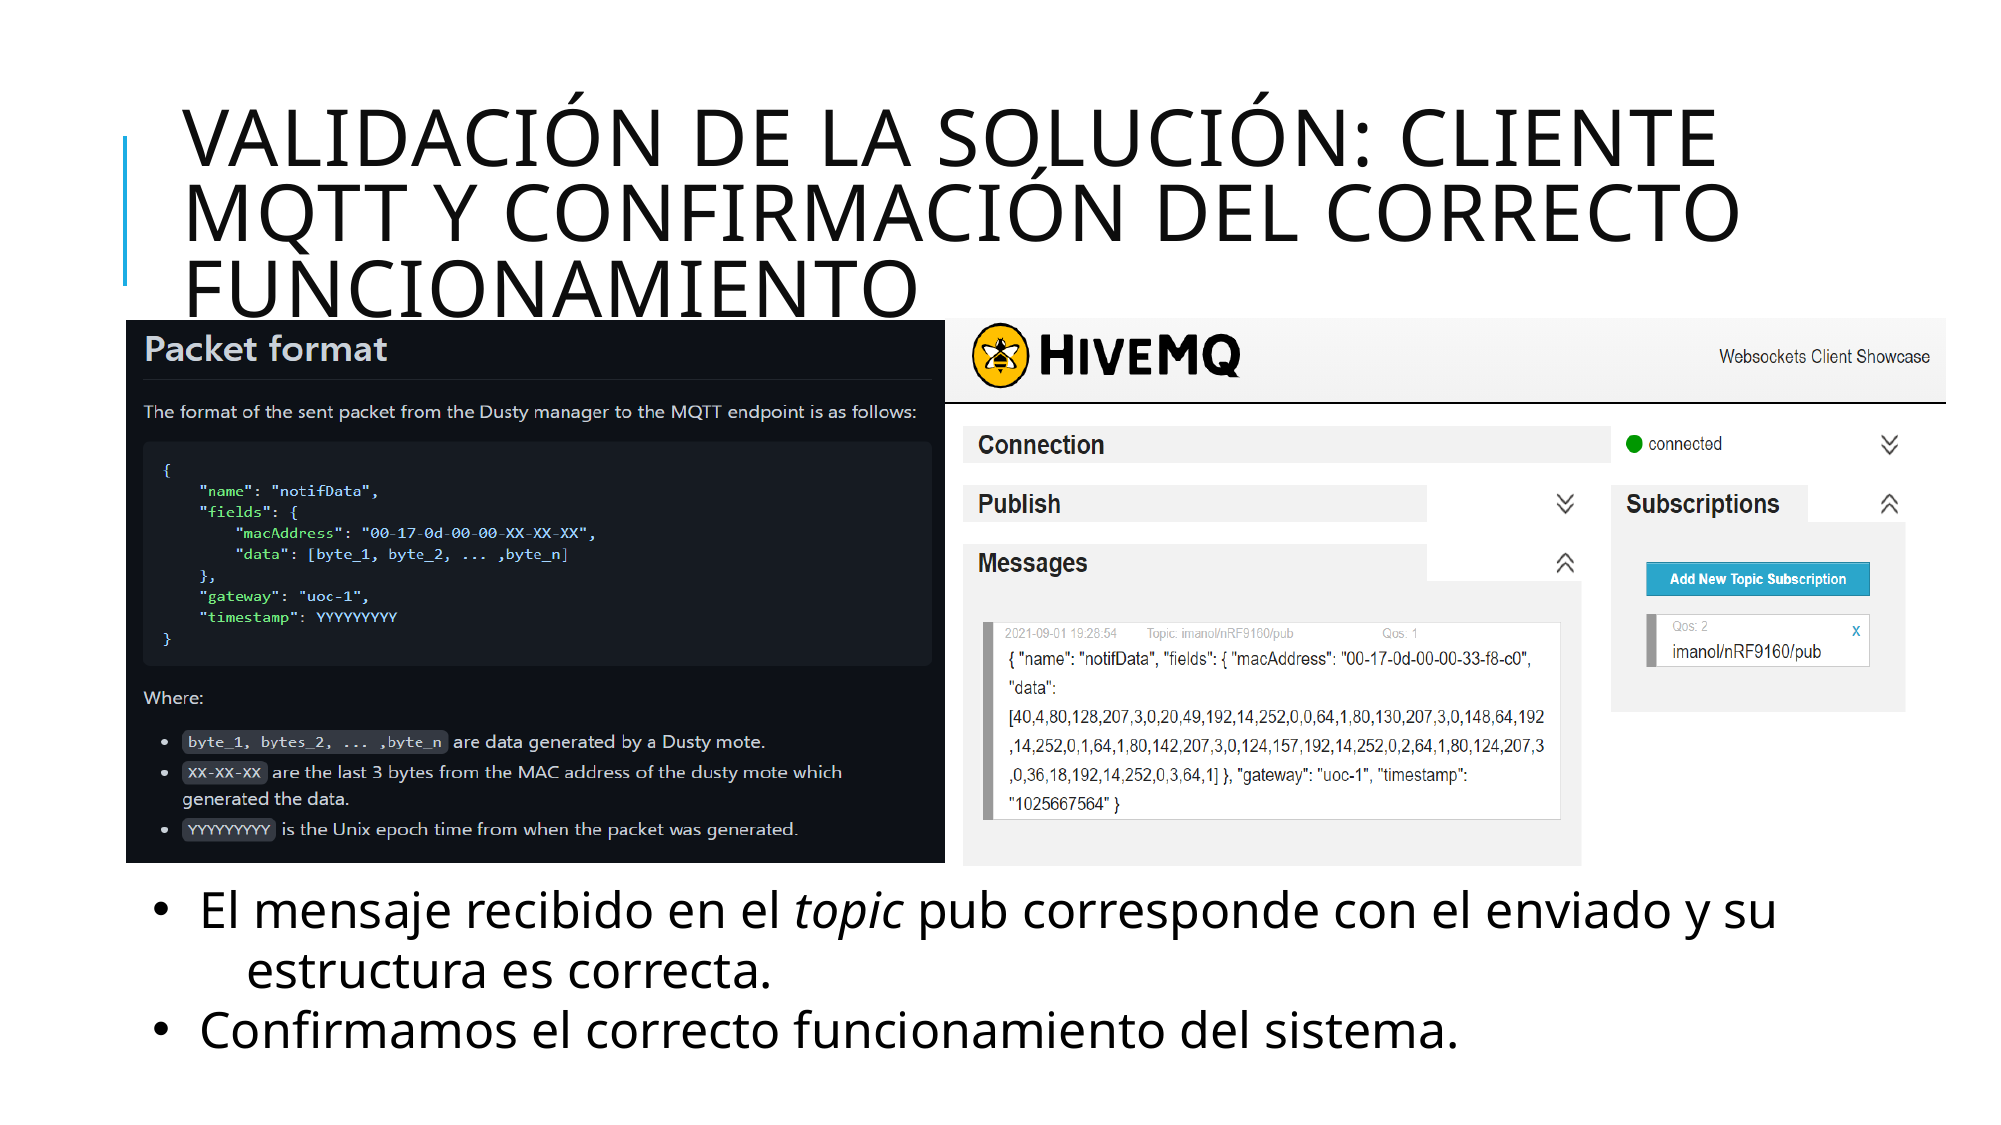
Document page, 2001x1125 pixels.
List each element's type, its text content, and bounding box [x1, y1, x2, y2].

picture [126, 318, 1946, 887]
title Validación de la solución: Cliente MQTT y confirmación del correcto funcionamiento [168, 96, 1763, 320]
text_box El mensaje recibido en el topic pub corresponde con el enviado y su estructura es correcta. Confirmamos el correcto funcionamiento del sistema. [137, 871, 1848, 1069]
